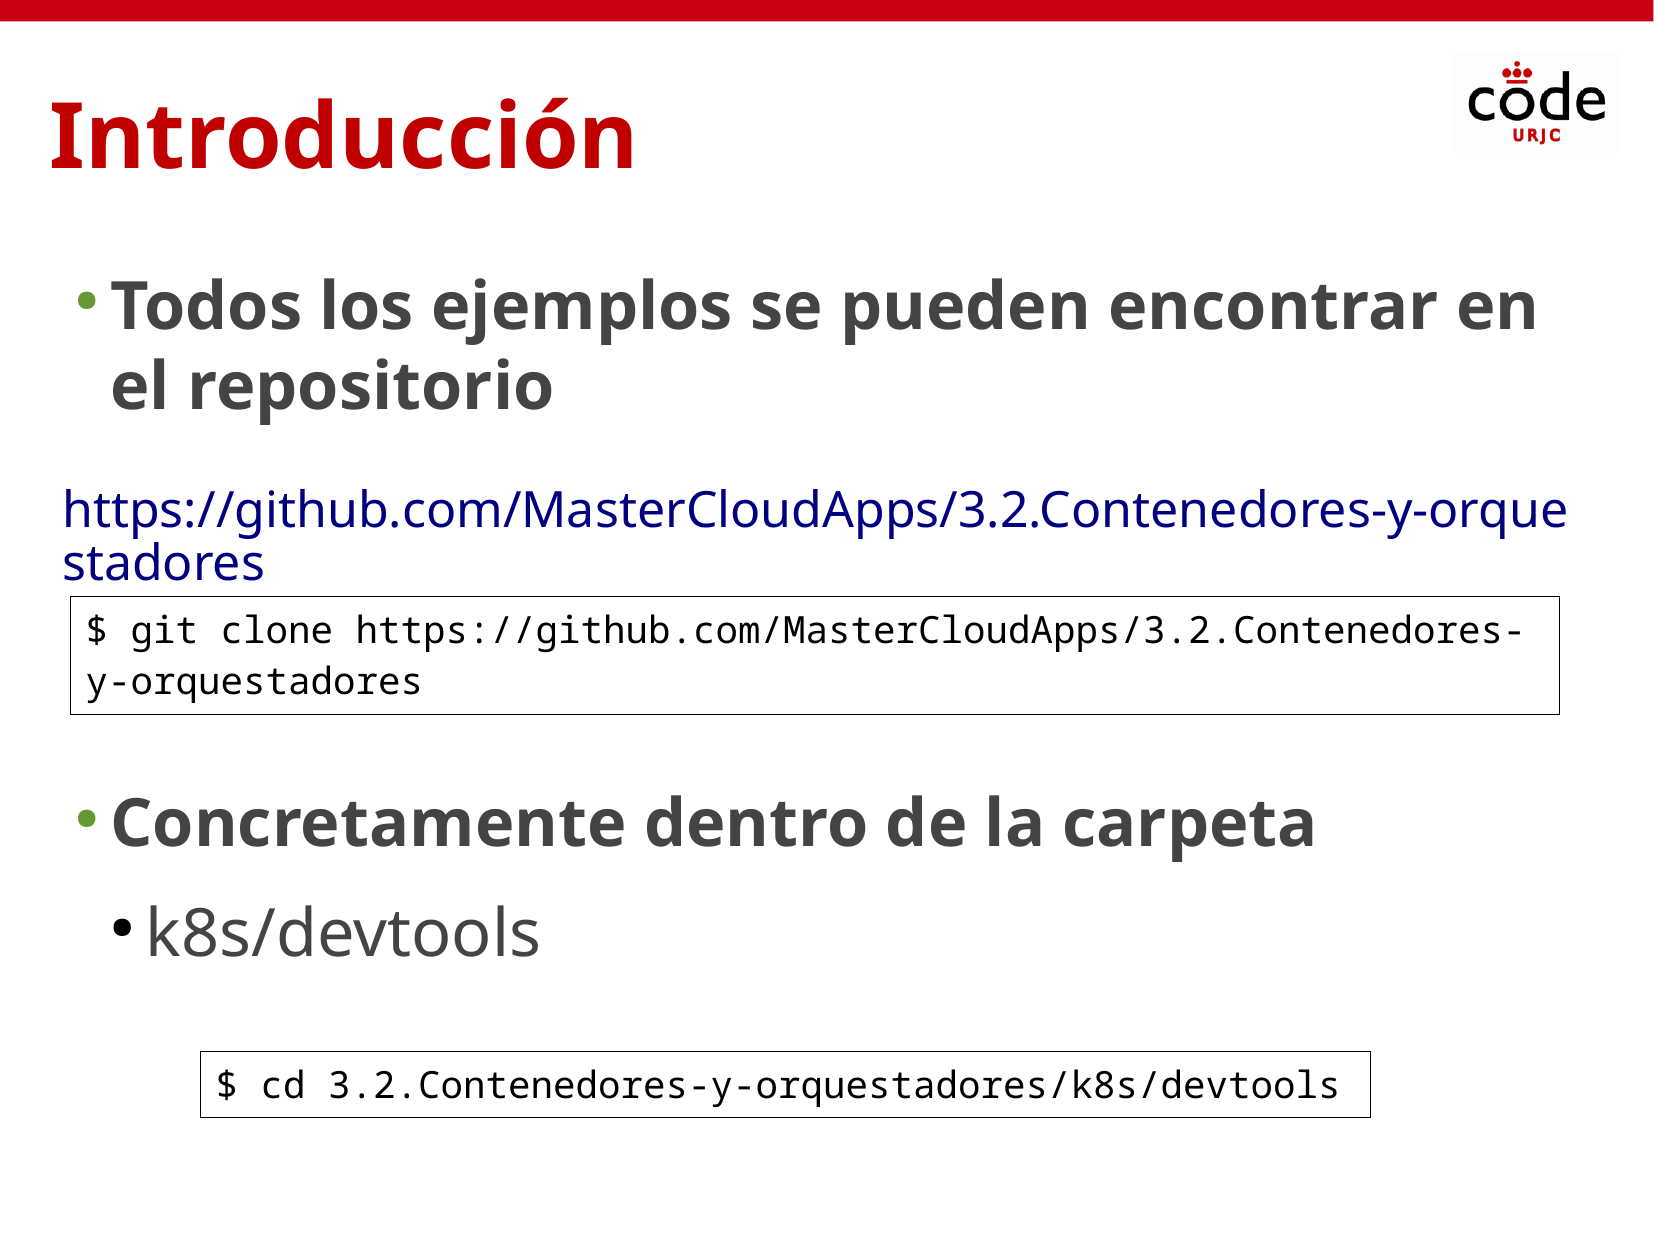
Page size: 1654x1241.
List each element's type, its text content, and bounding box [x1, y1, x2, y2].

text_box $ git clone https://github.com/MasterCloudApps/3.2.Contenedores-y-orquestadores [70, 596, 1560, 715]
text_box https://github.com/MasterCloudApps/3.2.Contenedores-y-orquestadores [47, 466, 1595, 532]
text_box $ cd 3.2.Contenedores-y-orquestadores/k8s/devtools [200, 1051, 1371, 1111]
title Introducción [34, 62, 1437, 126]
list Todos los ejemplos se pueden encontrar en el repositorio Concretamente dentro de la carpeta k8s/devtools [60, 532, 1587, 1094]
picture [1452, 52, 1620, 154]
list Todos los ejemplos se pueden encontrar en el repositorio Concretamente dentro de la carpeta k8s/devtools [60, 255, 1587, 466]
